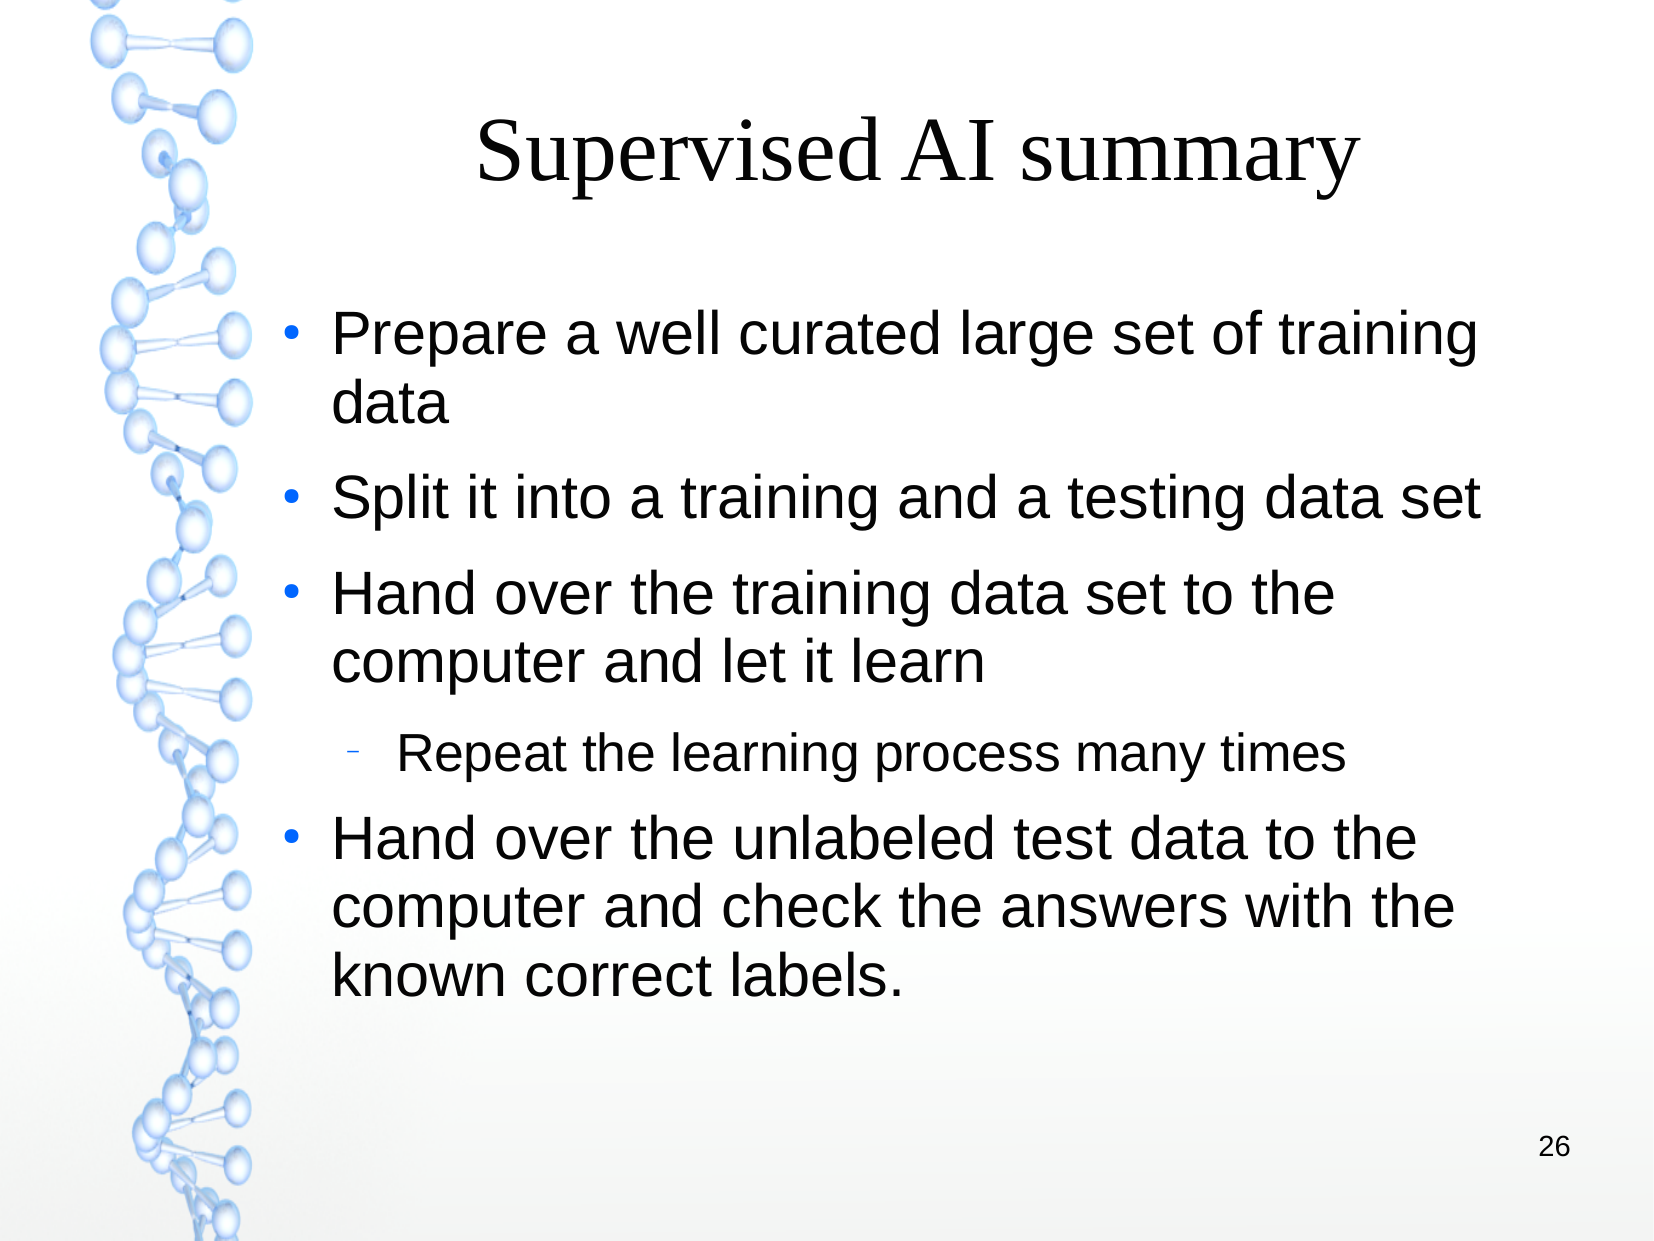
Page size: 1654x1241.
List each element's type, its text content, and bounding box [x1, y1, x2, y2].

title Supervised AI summary [265, 47, 1595, 252]
picture [0, 0, 1654, 1241]
list Prepare a well curated large set of training data Split it into a training and a testing data set Hand over the training data set to the computer and let it learn Repeat the learning process many times Hand over the unlabeled test data to the computer and check the answers with the known correct labels. [265, 299, 1595, 1019]
